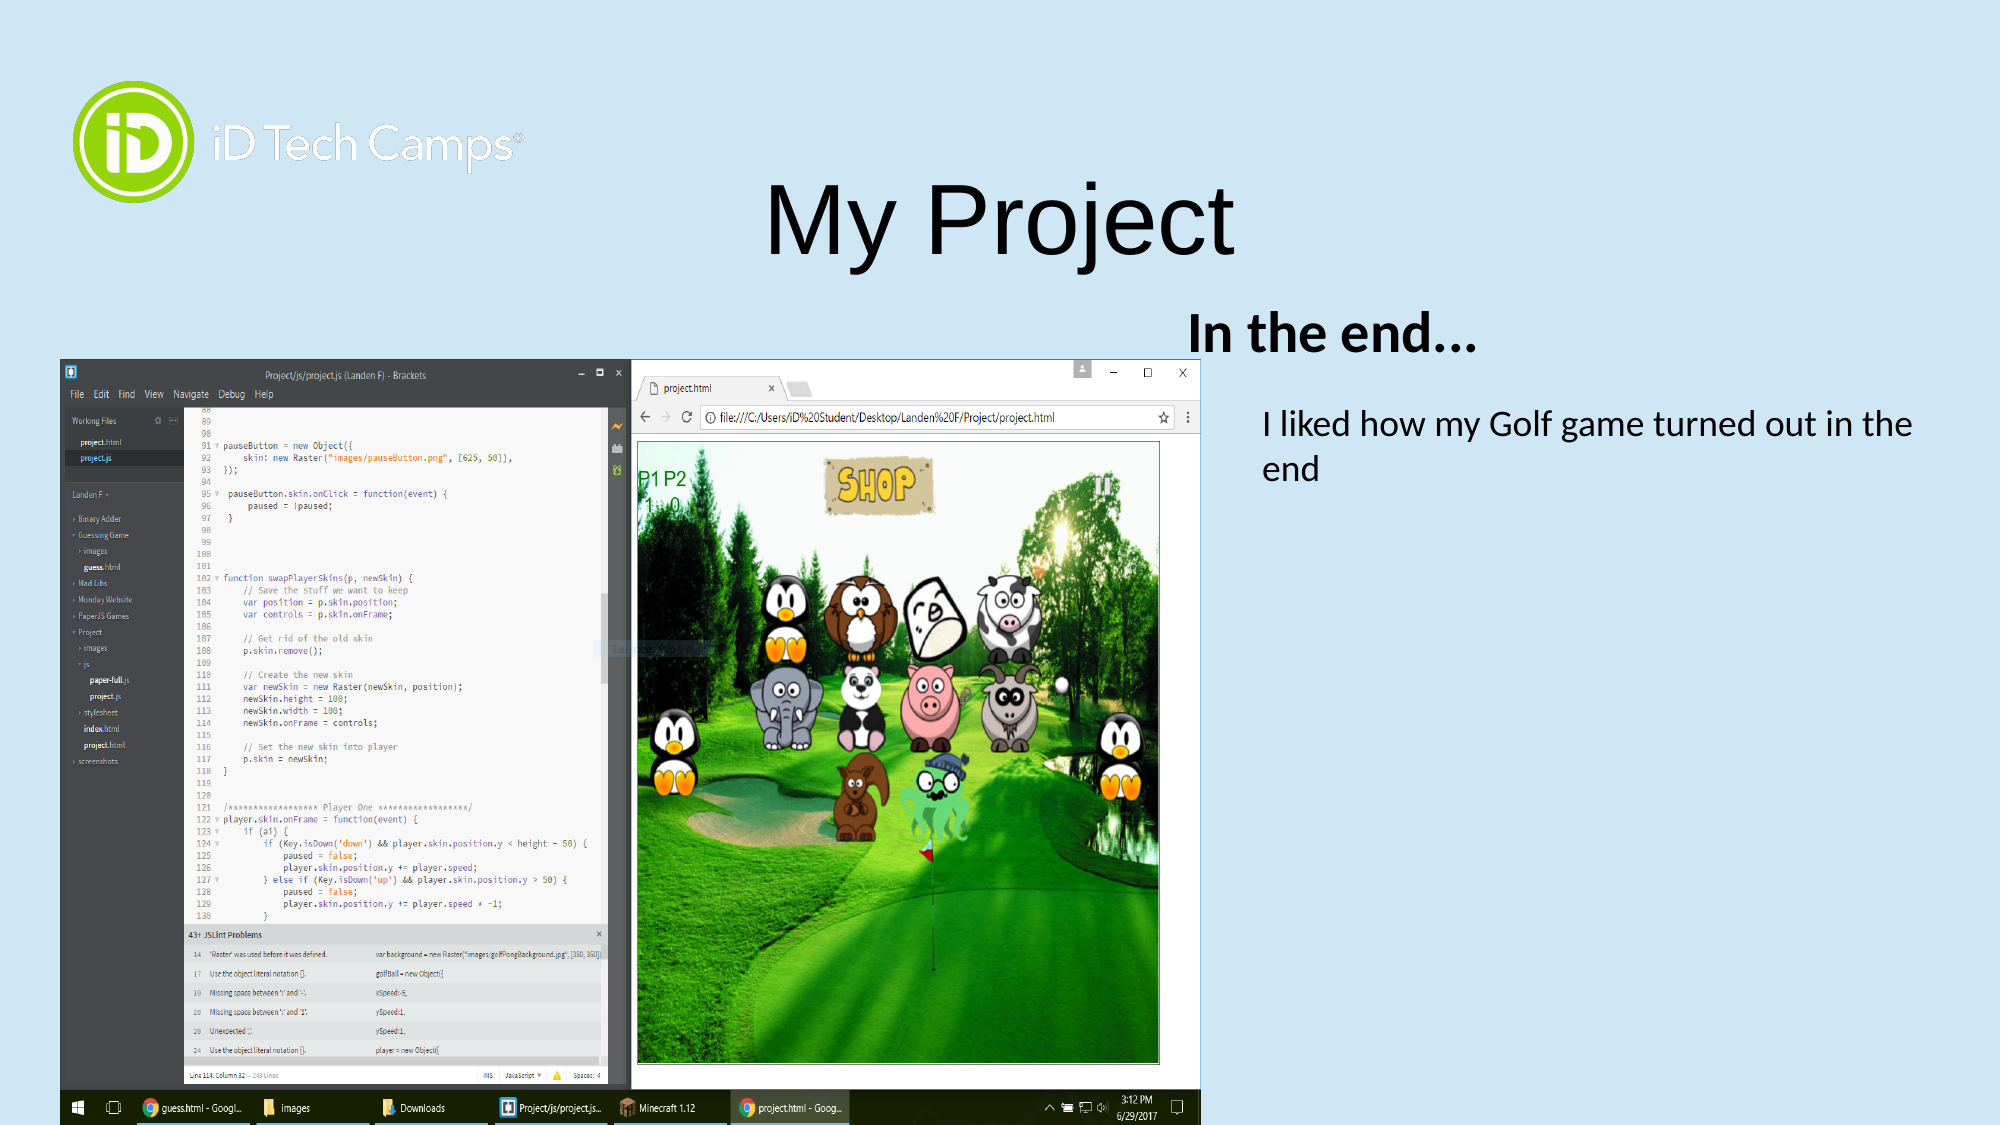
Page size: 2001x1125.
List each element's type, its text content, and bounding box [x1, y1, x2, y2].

text_box My Project [137, 149, 1863, 284]
picture [60, 359, 1201, 1125]
text_box In the end... I liked how my Golf game turned out in the end [1172, 286, 1933, 1040]
picture [50, 57, 547, 227]
